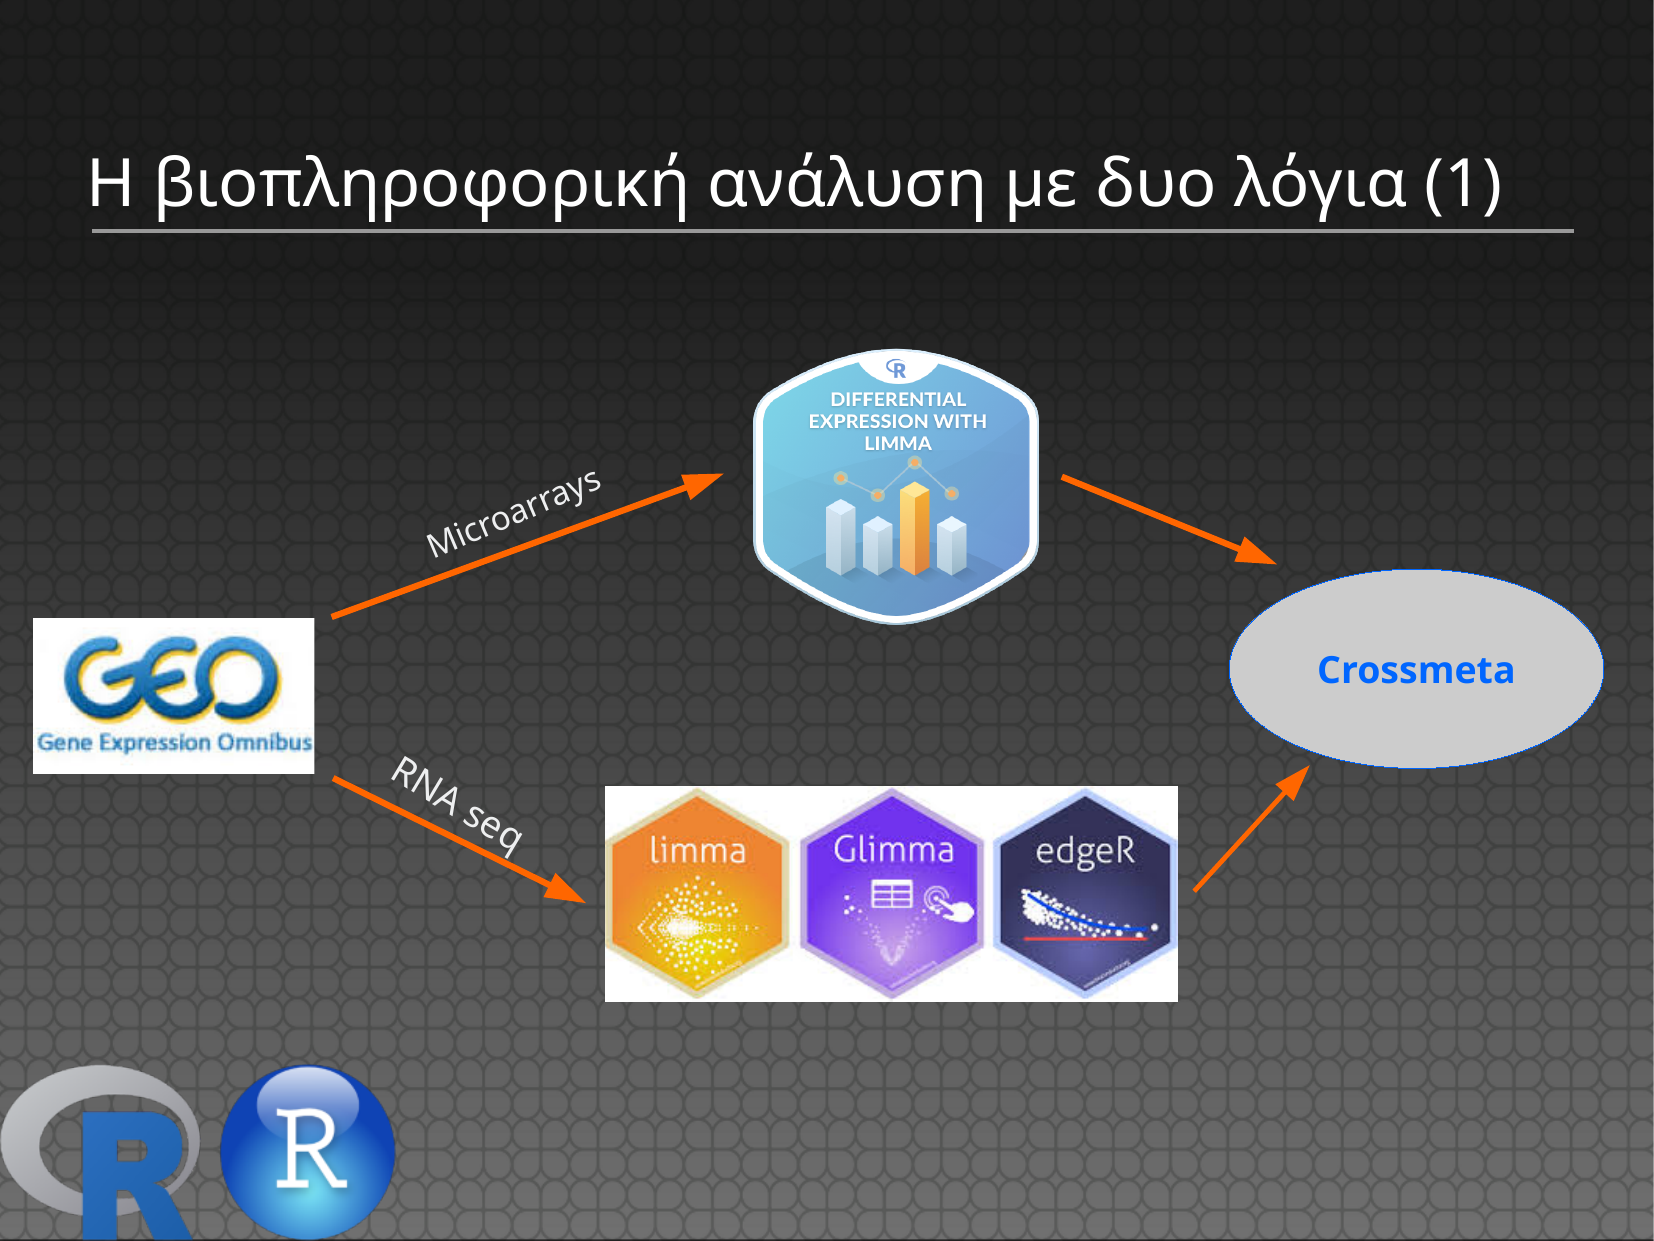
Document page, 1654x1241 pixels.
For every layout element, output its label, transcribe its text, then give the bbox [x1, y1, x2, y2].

text_box Microarrays [402, 377, 753, 576]
picture [0, 0, 1654, 1241]
text_box RNA seq [360, 729, 660, 952]
title Η βιοπληροφορική ανάλυση με δυο λόγια (1) [86, 112, 1576, 249]
text_box Crossmeta [1229, 569, 1604, 769]
